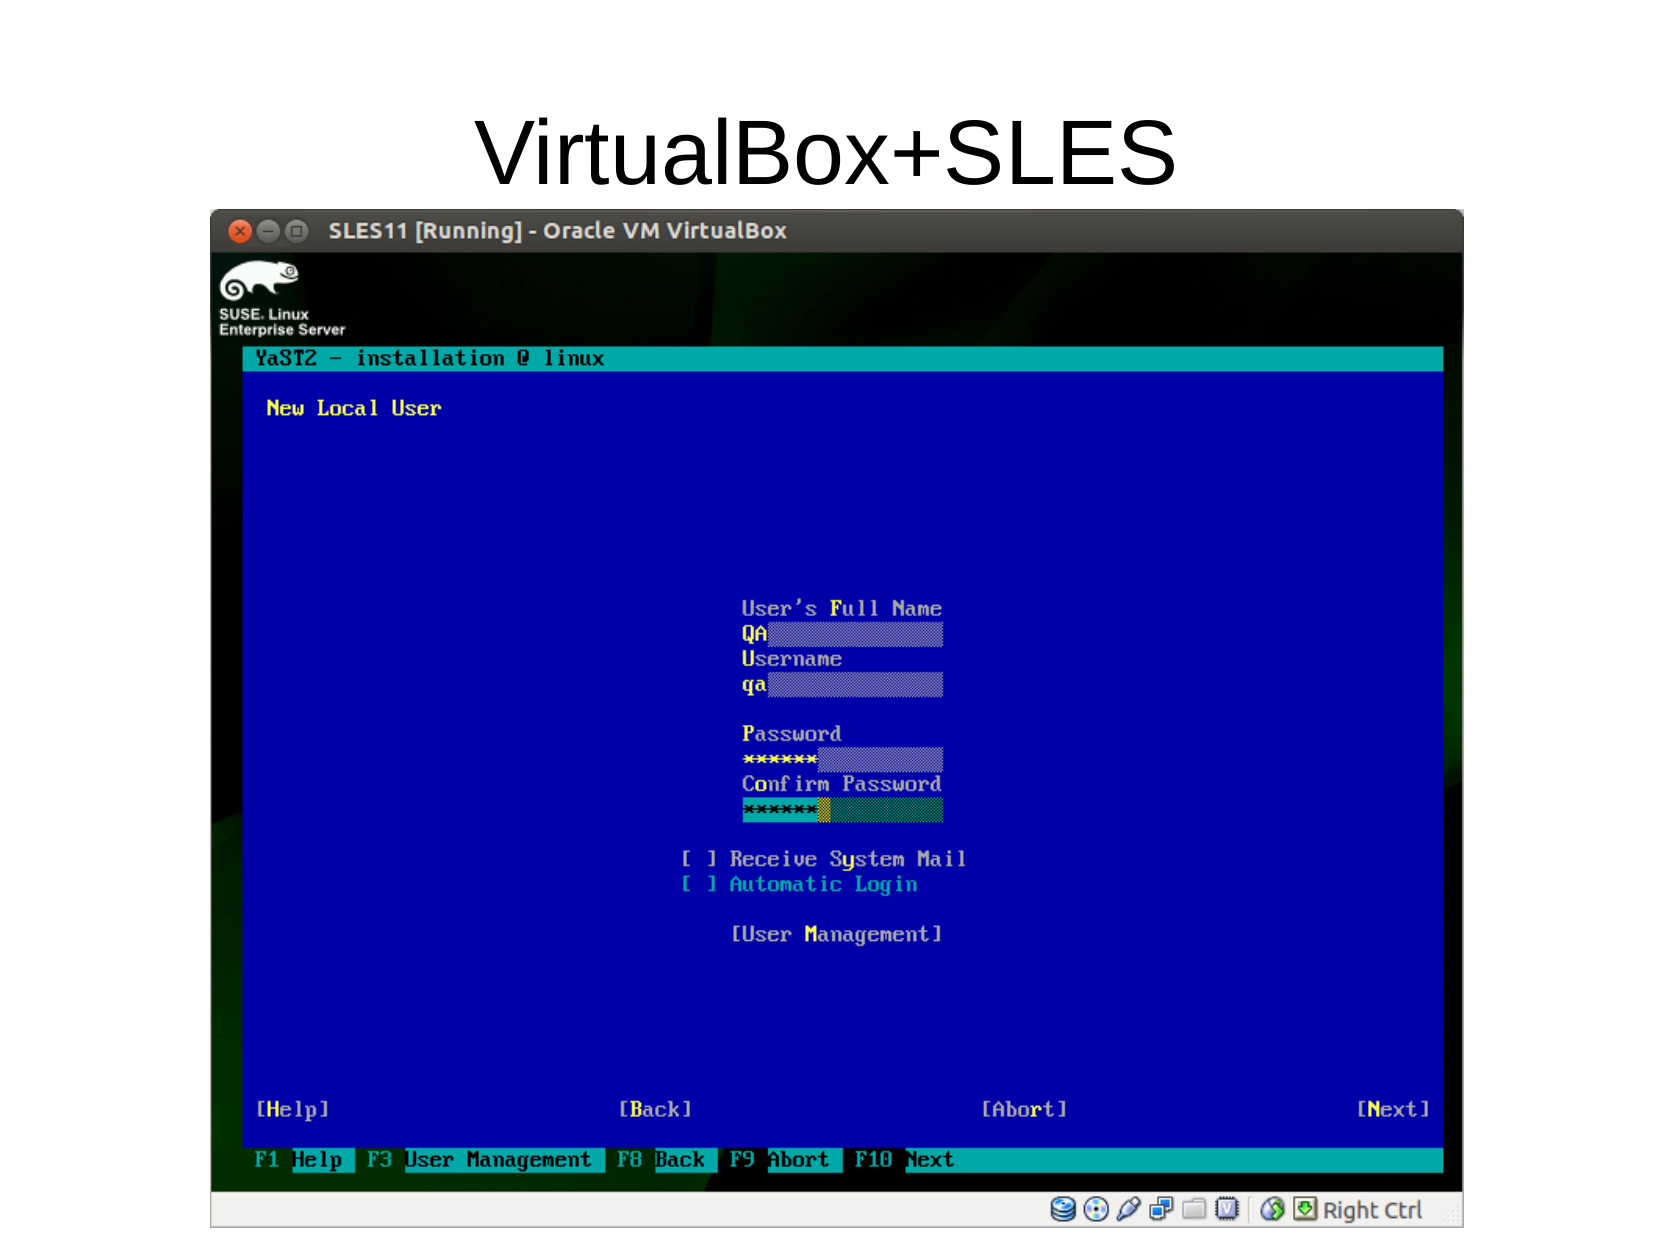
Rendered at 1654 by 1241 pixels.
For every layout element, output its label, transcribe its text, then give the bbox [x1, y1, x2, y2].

picture [210, 209, 1464, 1228]
title VirtualBox+SLES [82, 49, 1571, 257]
